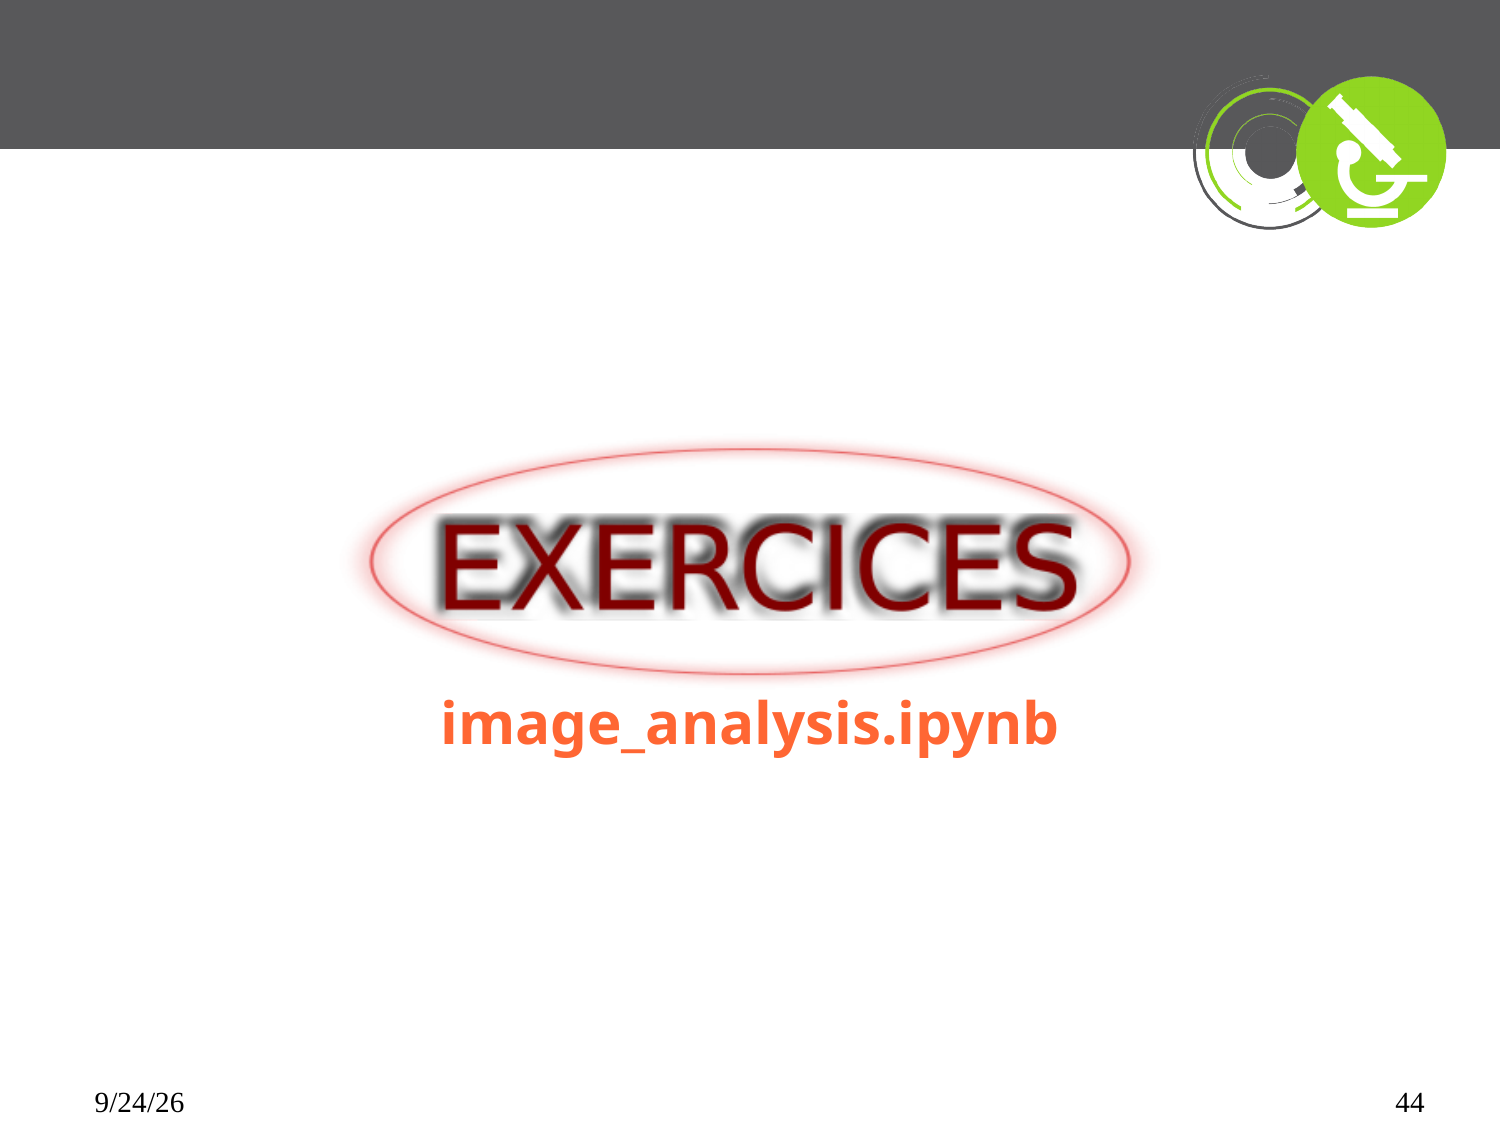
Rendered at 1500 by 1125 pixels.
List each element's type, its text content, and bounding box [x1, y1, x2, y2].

picture [1188, 69, 1453, 236]
text_box image_analysis.ipynb [385, 688, 1115, 756]
picture [296, 427, 1205, 698]
